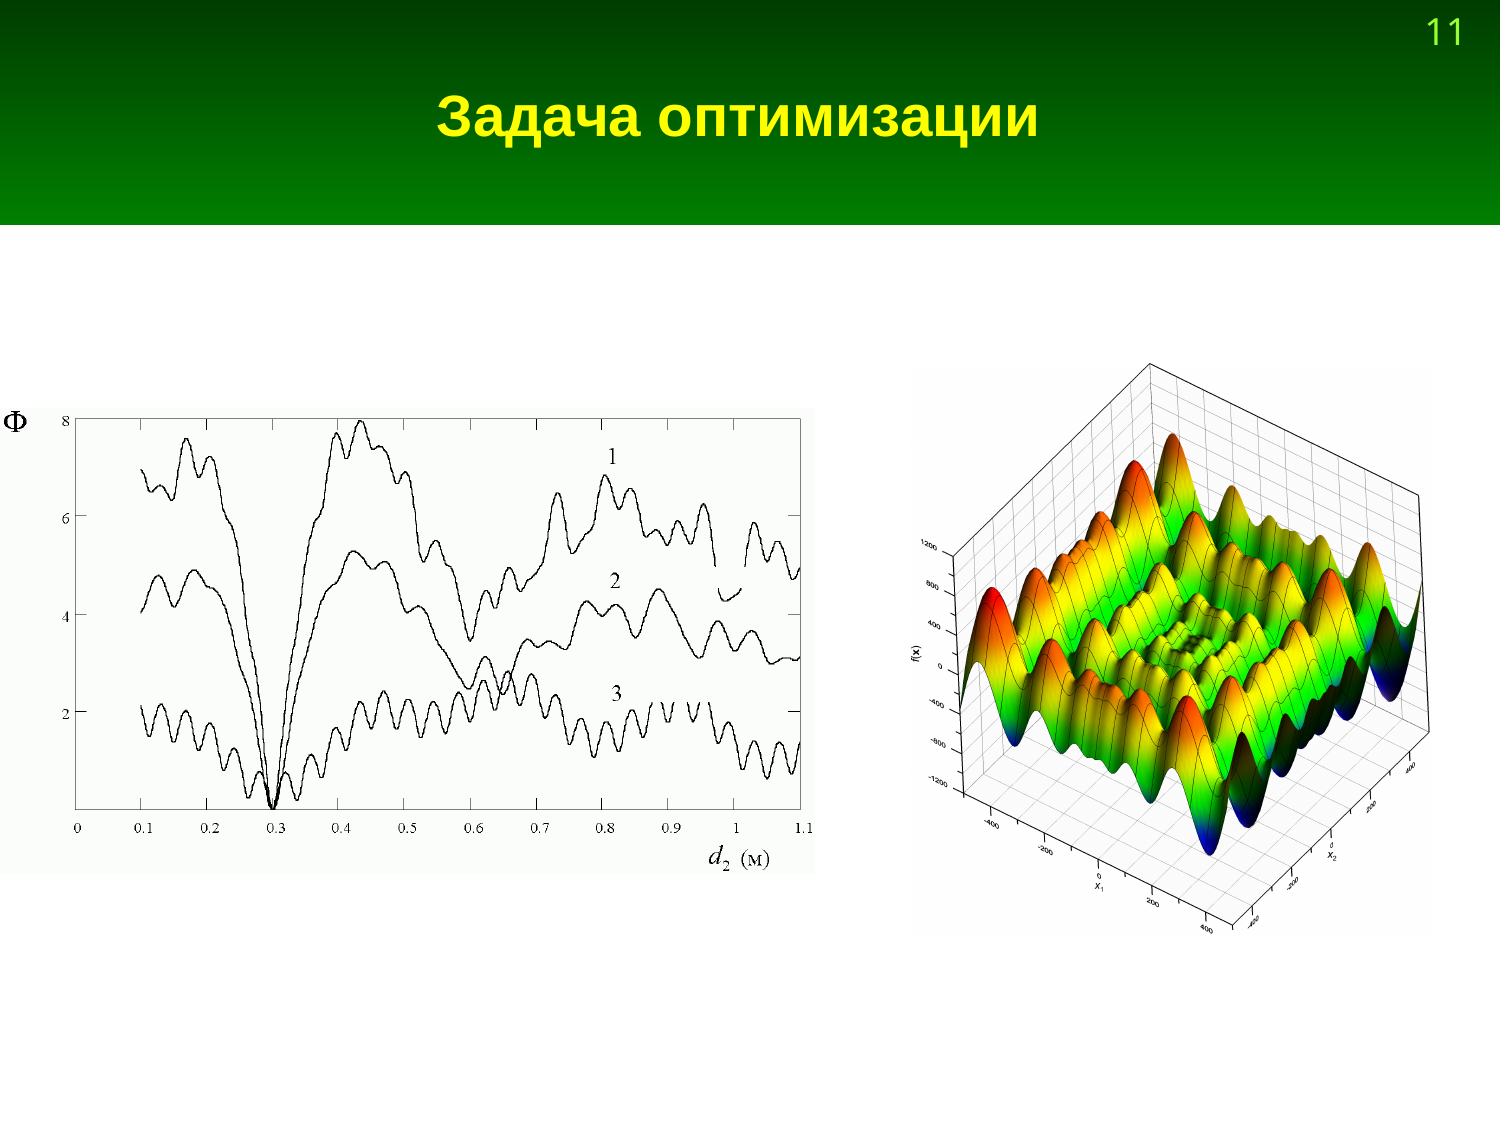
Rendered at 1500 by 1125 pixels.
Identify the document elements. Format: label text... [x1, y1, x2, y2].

picture [909, 363, 1430, 938]
title Задача оптимизации [88, 18, 1389, 207]
picture [0, 408, 815, 875]
